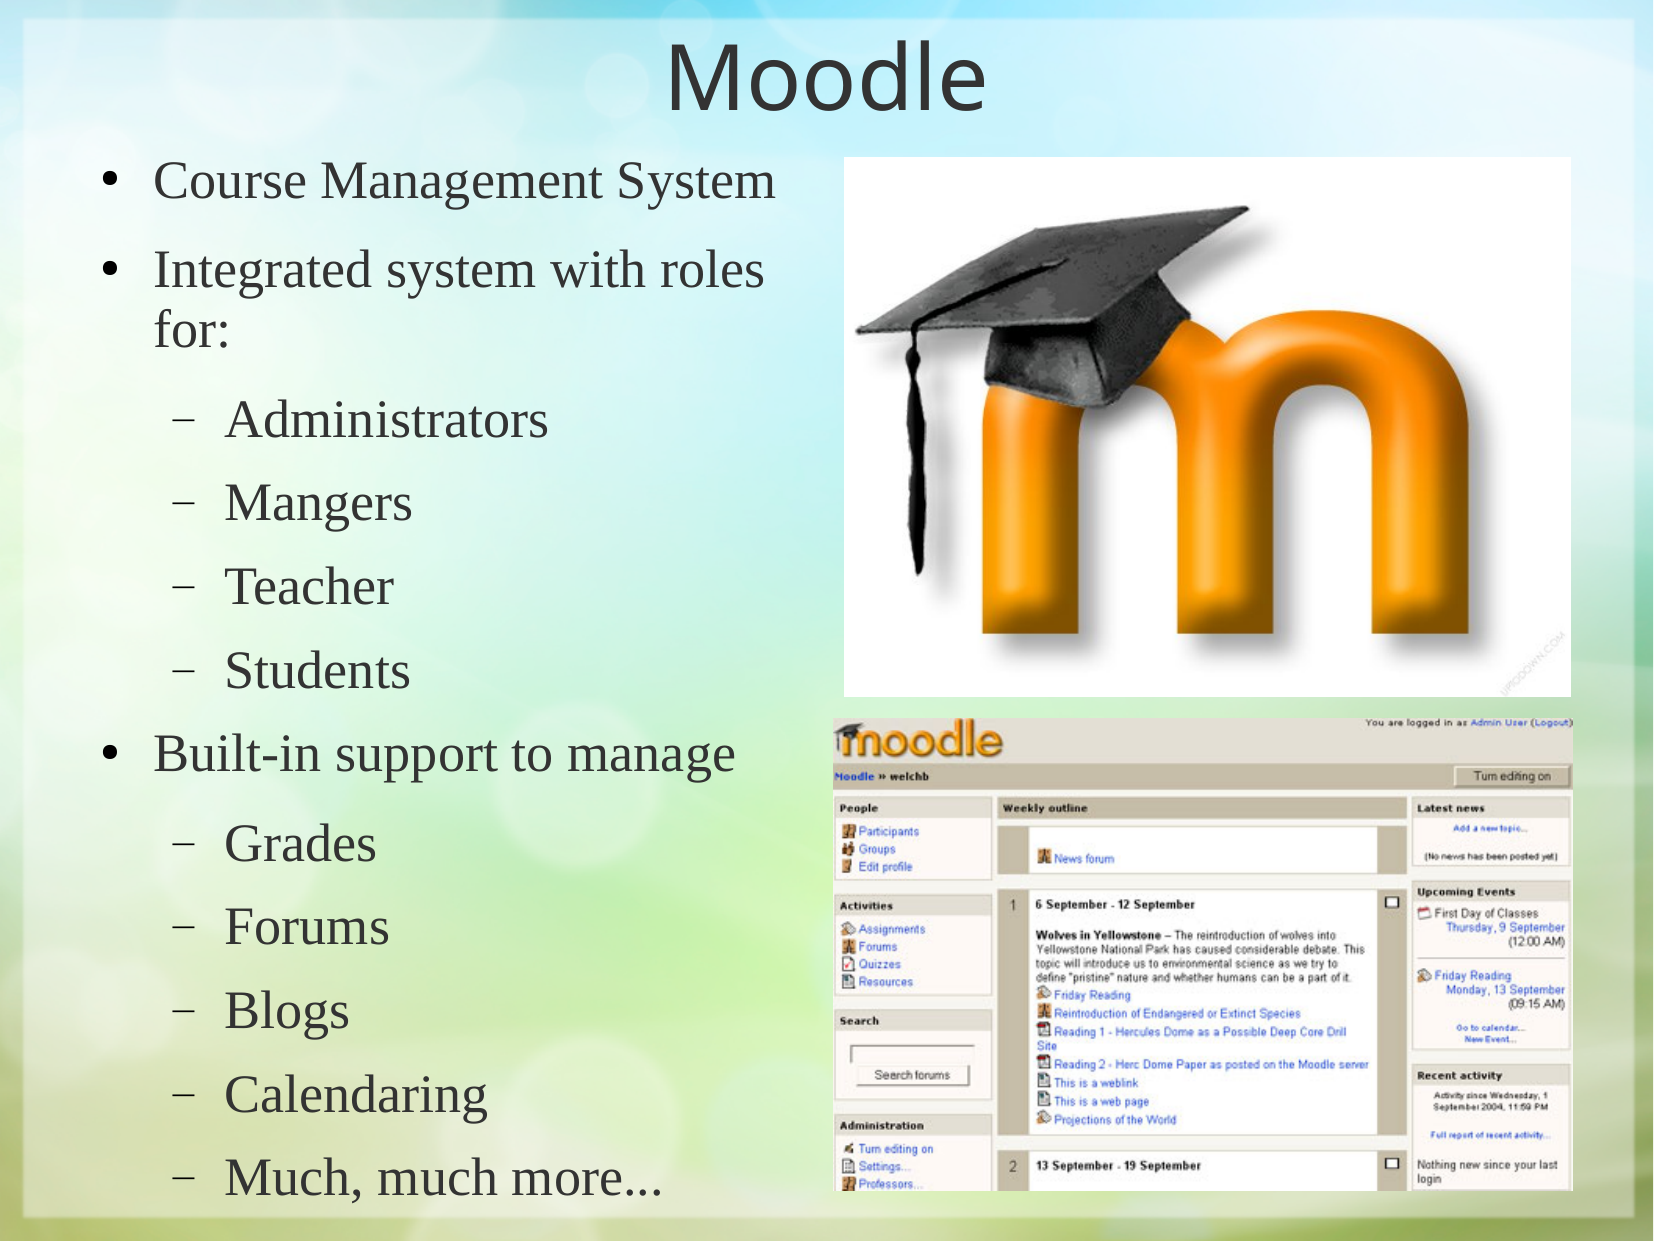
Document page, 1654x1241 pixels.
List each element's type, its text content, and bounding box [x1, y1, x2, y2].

list Course Management System Integrated system with roles for: Administrators Mangers Teacher Students Built-in support to manage Grades Forums Blogs Calendaring Much, much more... [82, 150, 809, 1208]
picture [0, 0, 1654, 1241]
title Moodle [82, 0, 1571, 151]
